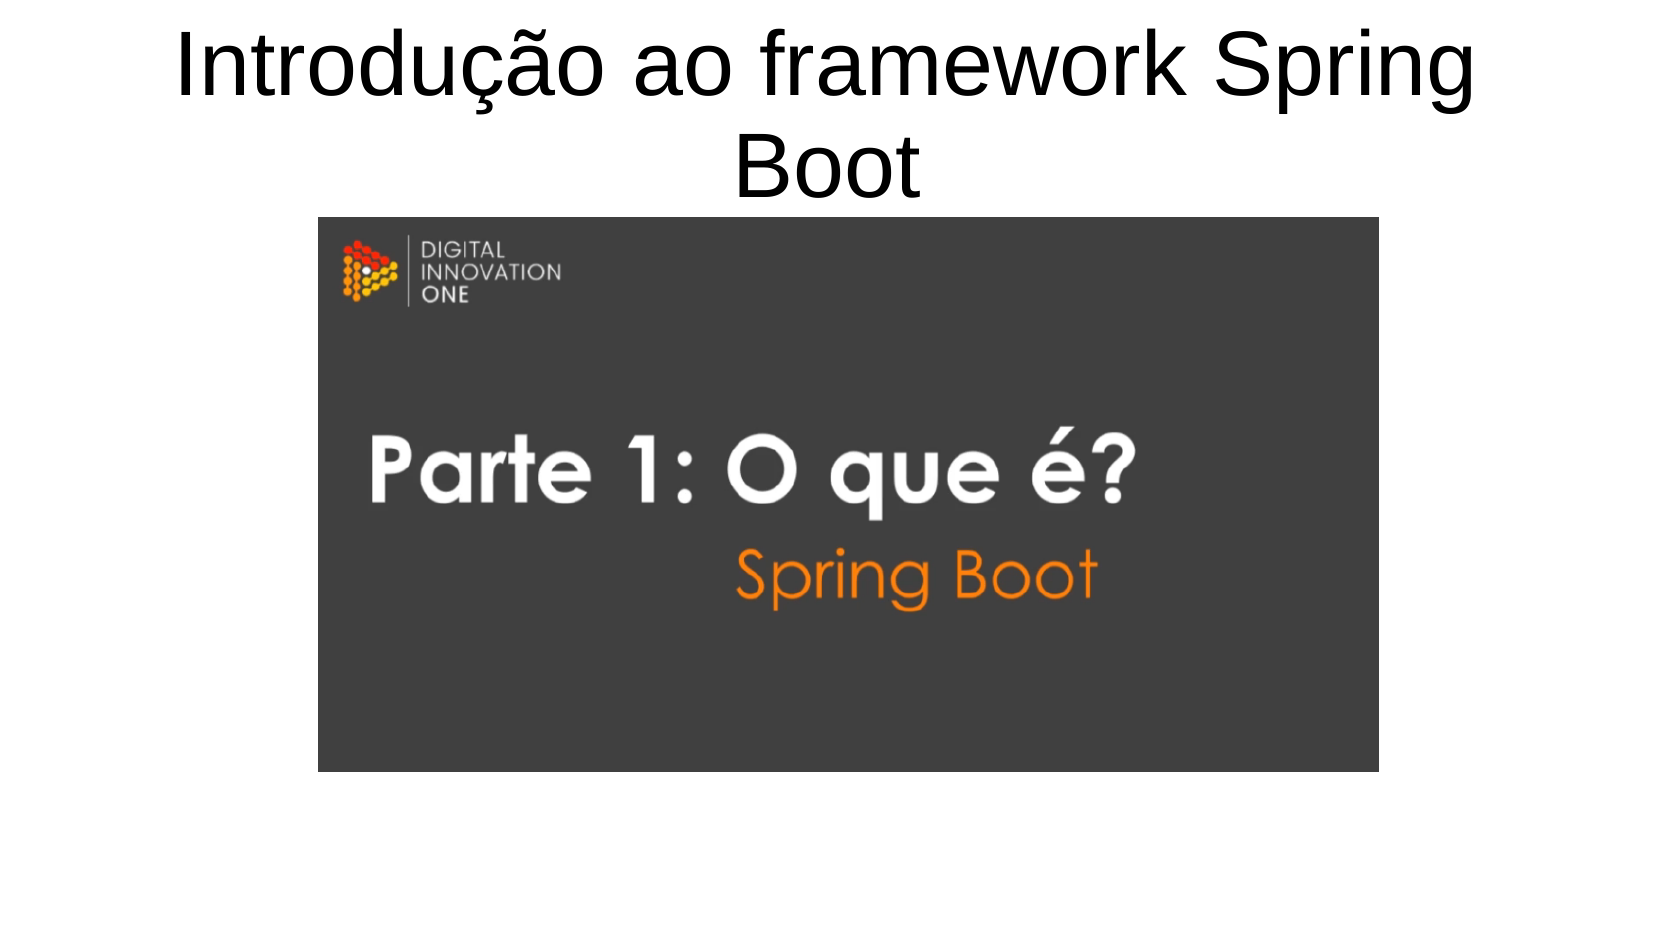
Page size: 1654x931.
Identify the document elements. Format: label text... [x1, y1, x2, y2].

title Introdução ao framework Spring Boot [82, 12, 1571, 218]
picture [318, 217, 1379, 772]
